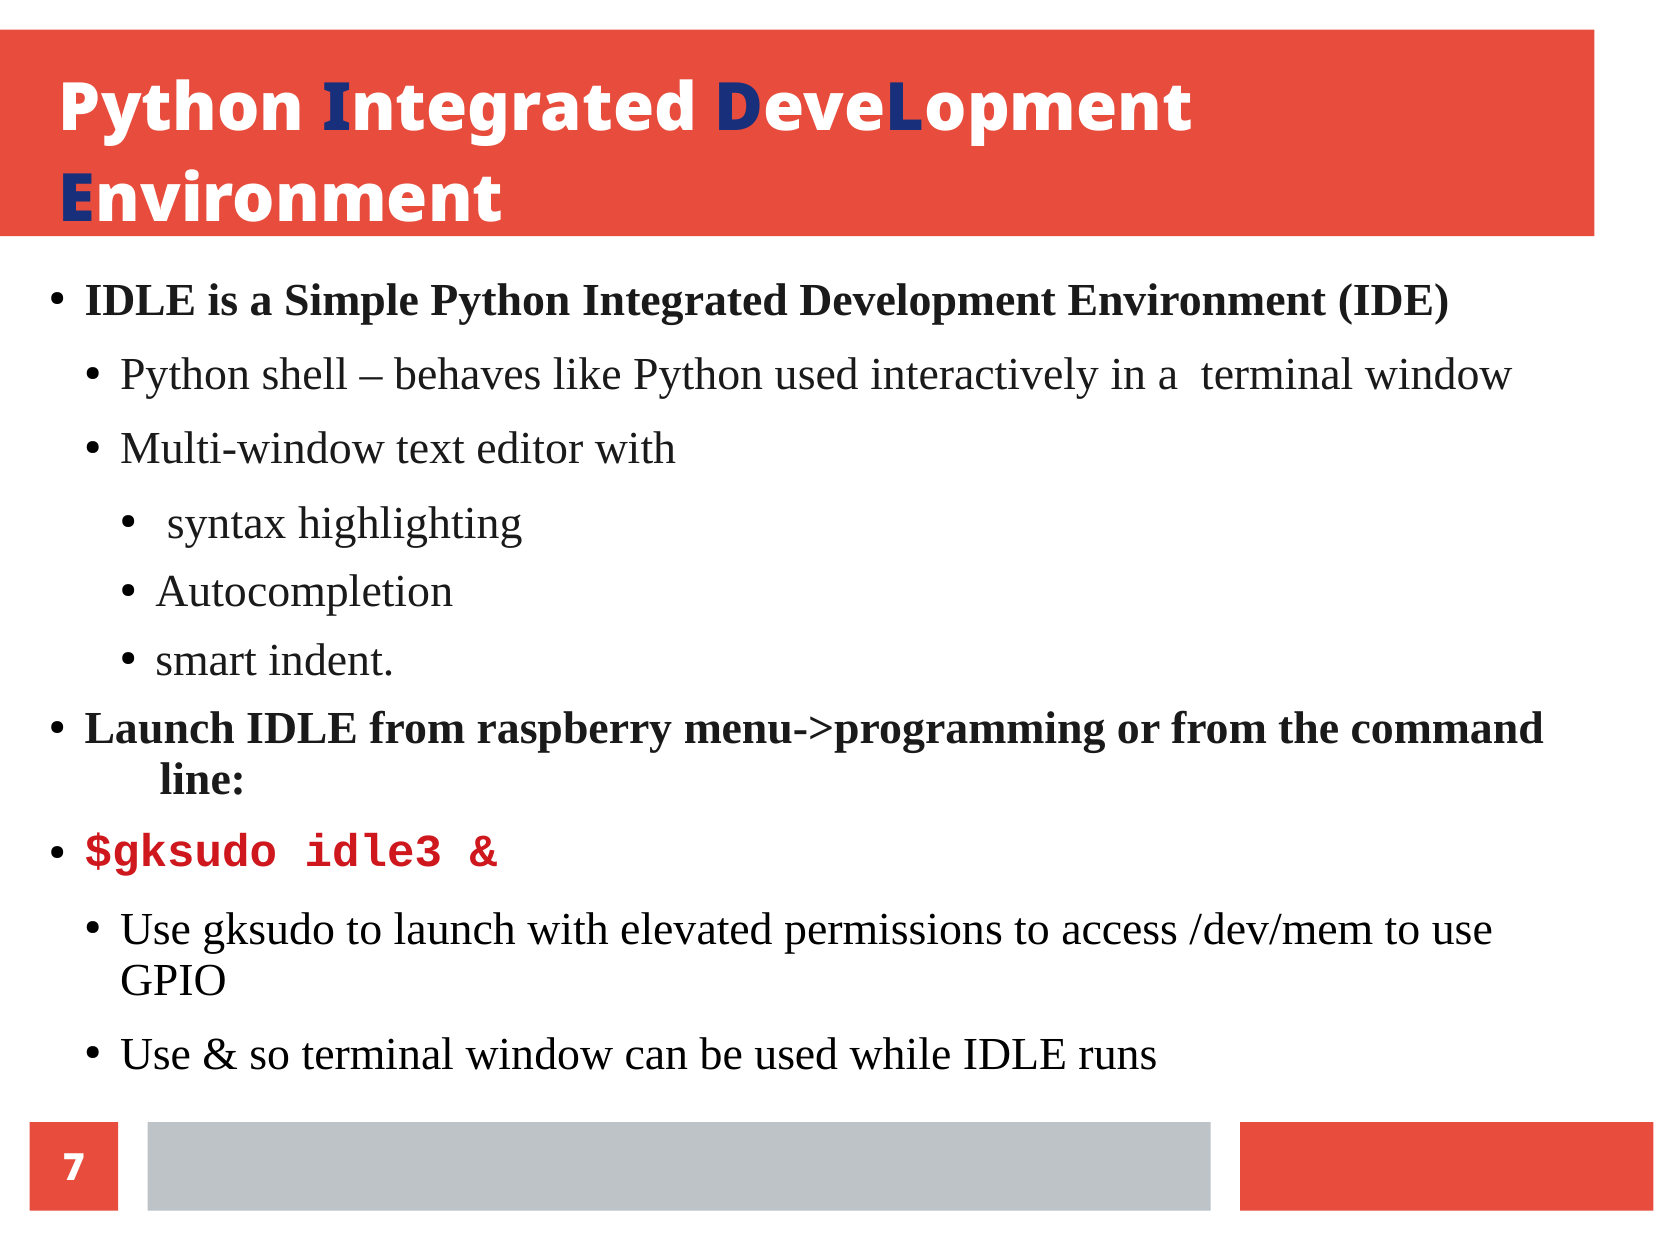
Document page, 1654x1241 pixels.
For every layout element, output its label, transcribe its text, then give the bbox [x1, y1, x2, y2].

title Python Integrated DeveLopment Environment [59, 59, 1595, 207]
list IDLE is a Simple Python Integrated Development Environment (IDE) Python shell – behaves like Python used interactively in a terminal window Multi-window text editor with syntax highlighting Autocompletion smart indent. Launch IDLE from raspberry menu->programming or from the command line: $gksudo idle3 & Use gksudo to launch with elevated permissions to access /dev/mem to use GPIO Use & so terminal window can be used while IDLE runs [49, 274, 1600, 1107]
